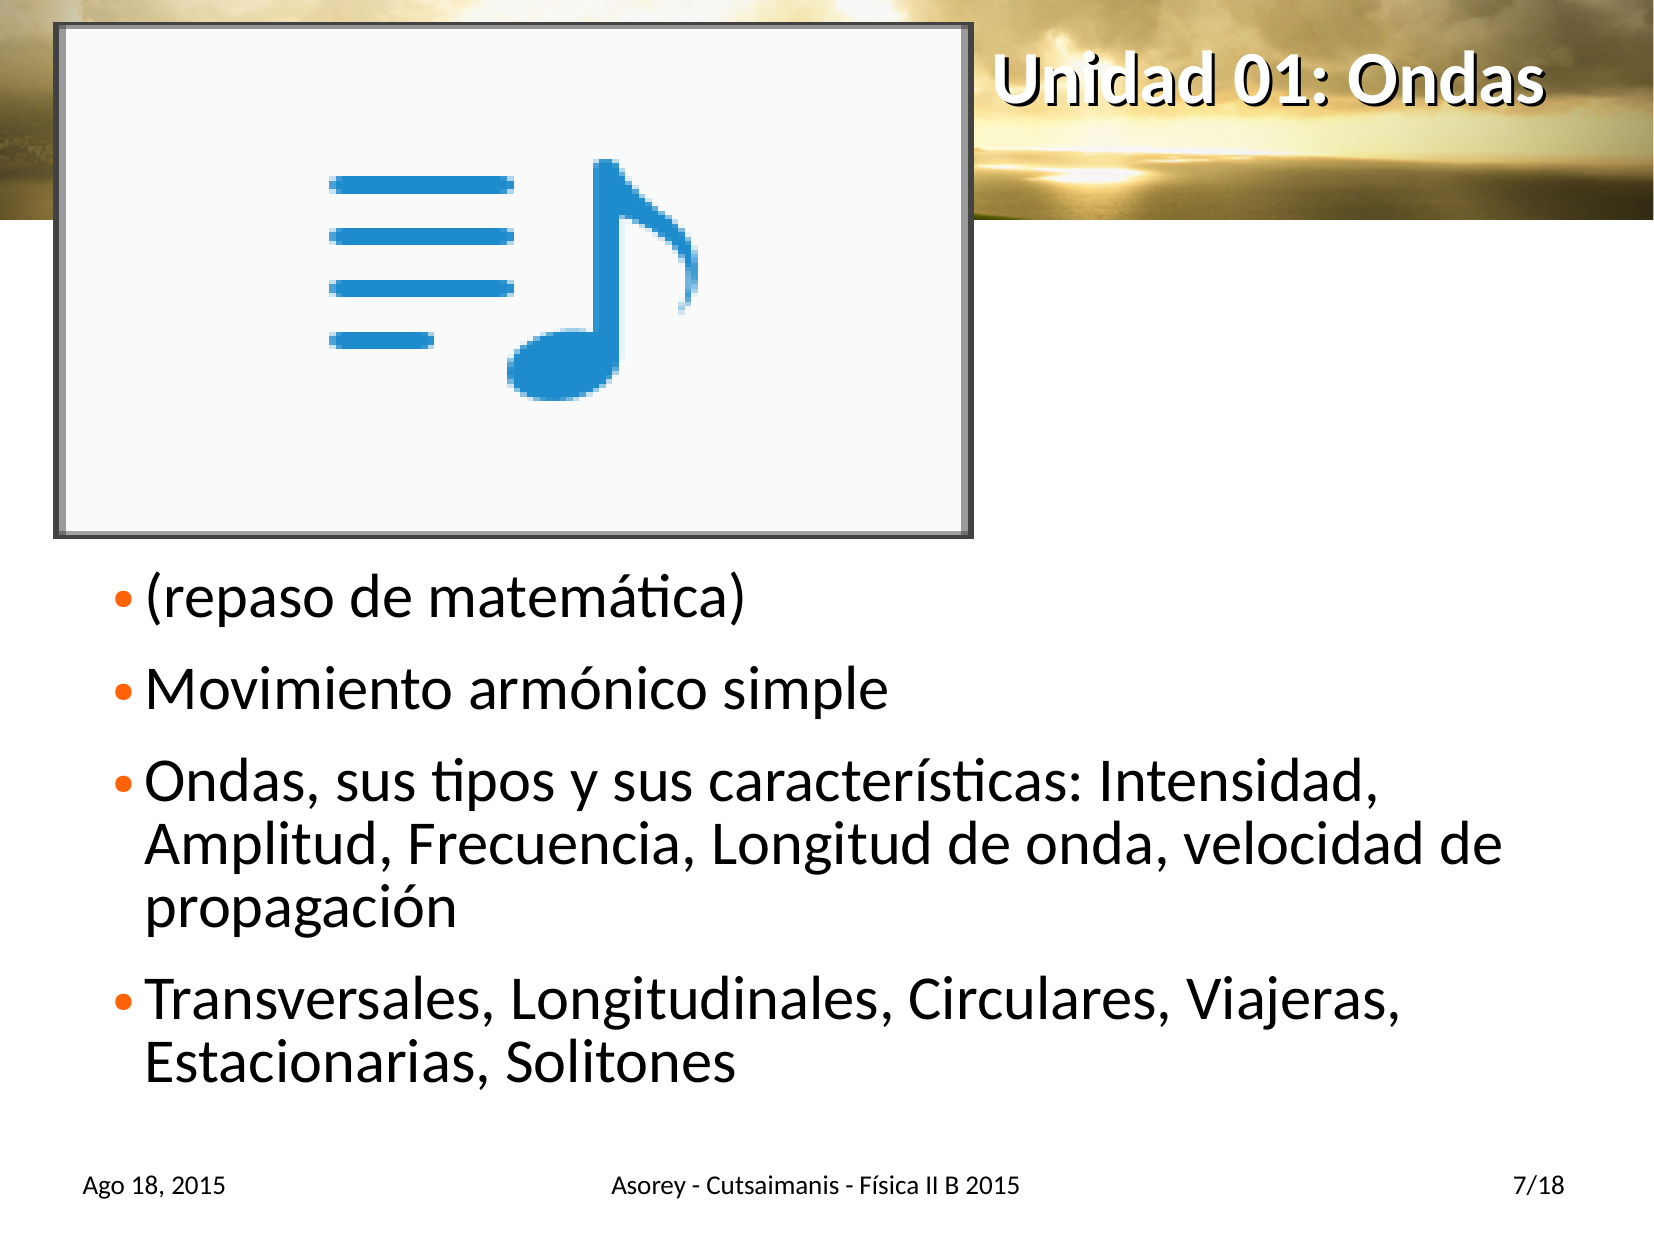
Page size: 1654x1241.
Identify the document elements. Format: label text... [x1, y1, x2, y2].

list (repaso de matemática) Movimiento armónico simple Ondas, sus tipos y sus características: Intensidad, Amplitud, Frecuencia, Longitud de onda, velocidad de propagación Transversales, Longitudinales, Circulares, Viajeras, Estacionarias, Solitones [82, 570, 1571, 1155]
text_box [52, 21, 976, 541]
title Unidad 01: Ondas [75, 19, 1564, 151]
picture [0, 0, 1654, 220]
